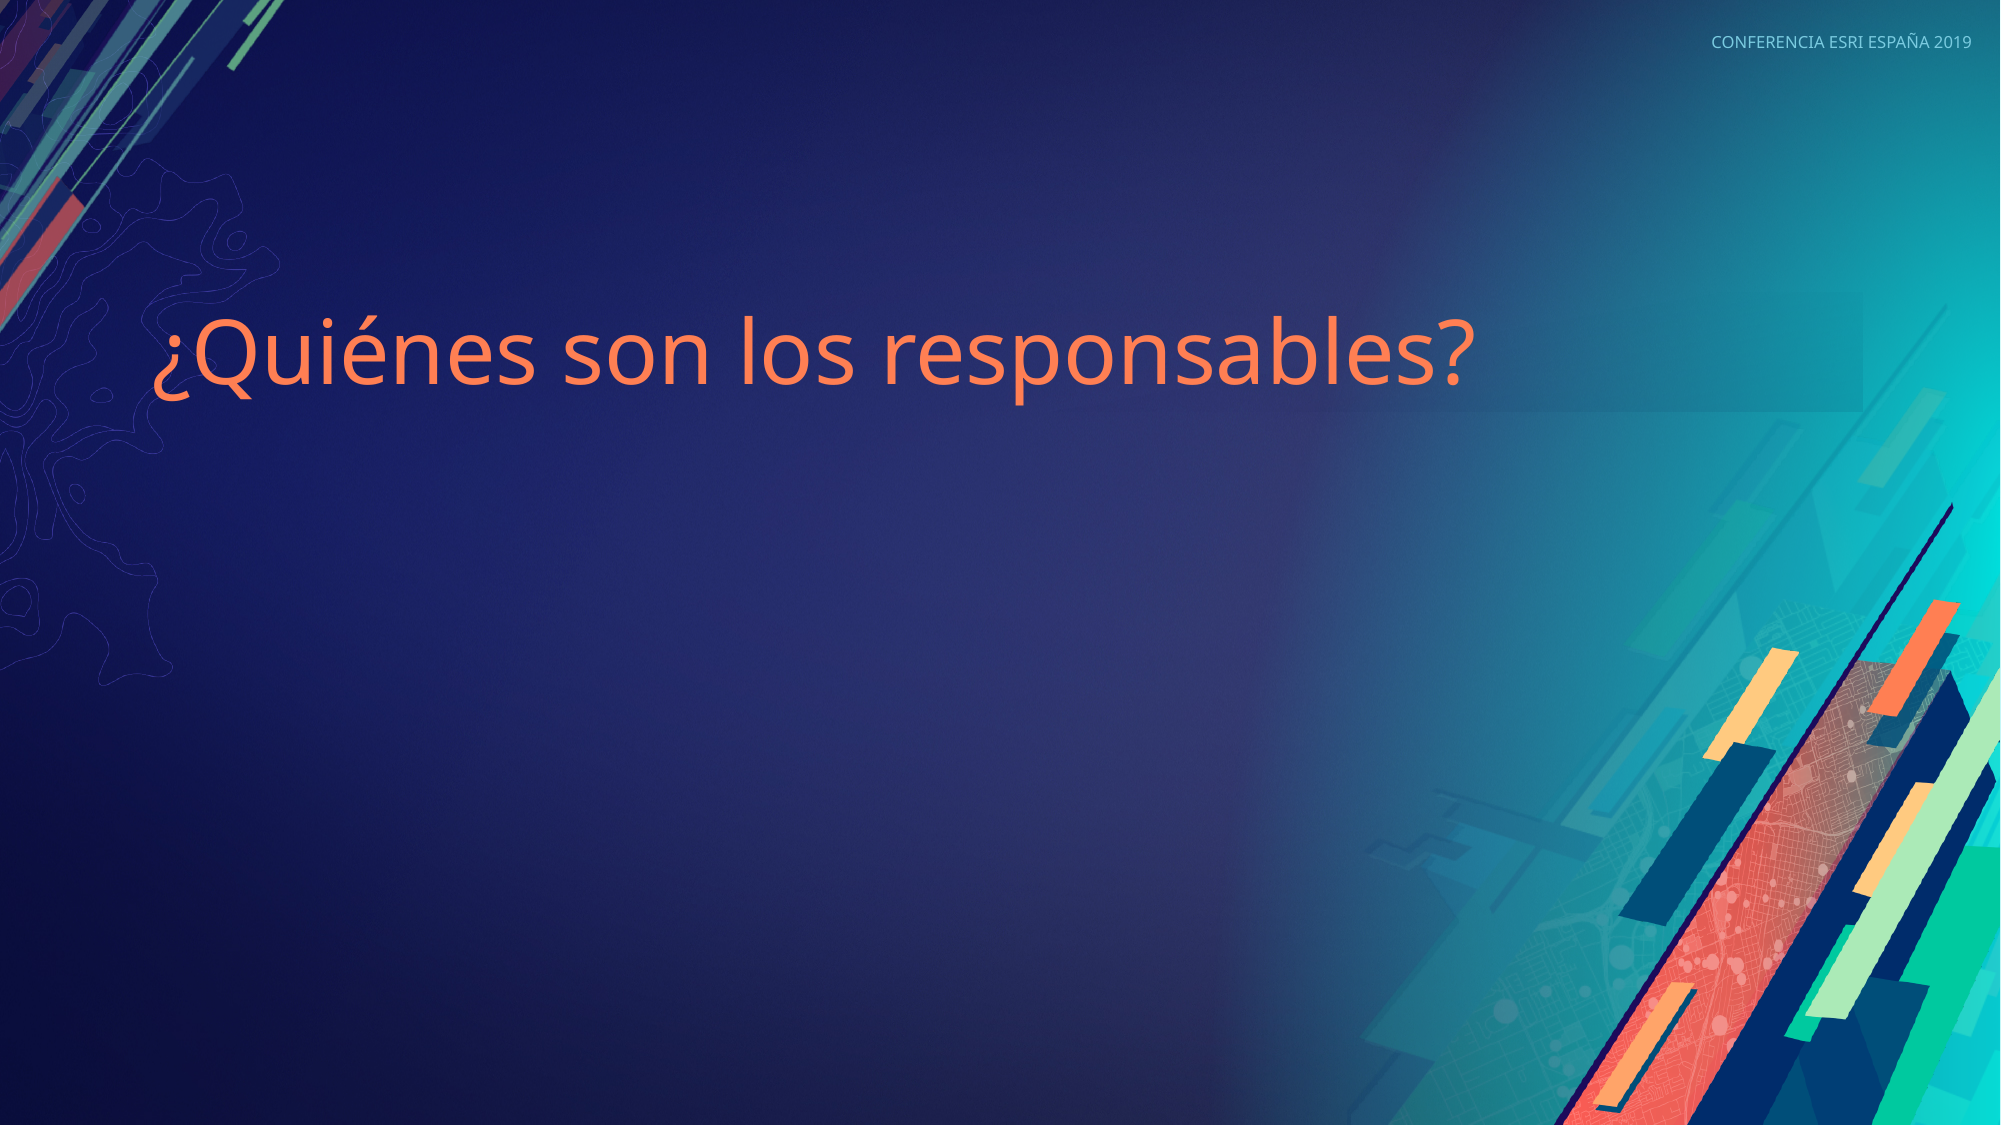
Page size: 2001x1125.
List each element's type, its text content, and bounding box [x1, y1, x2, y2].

picture [0, 0, 2000, 1125]
title ¿Quiénes son los responsables? [137, 292, 1863, 412]
